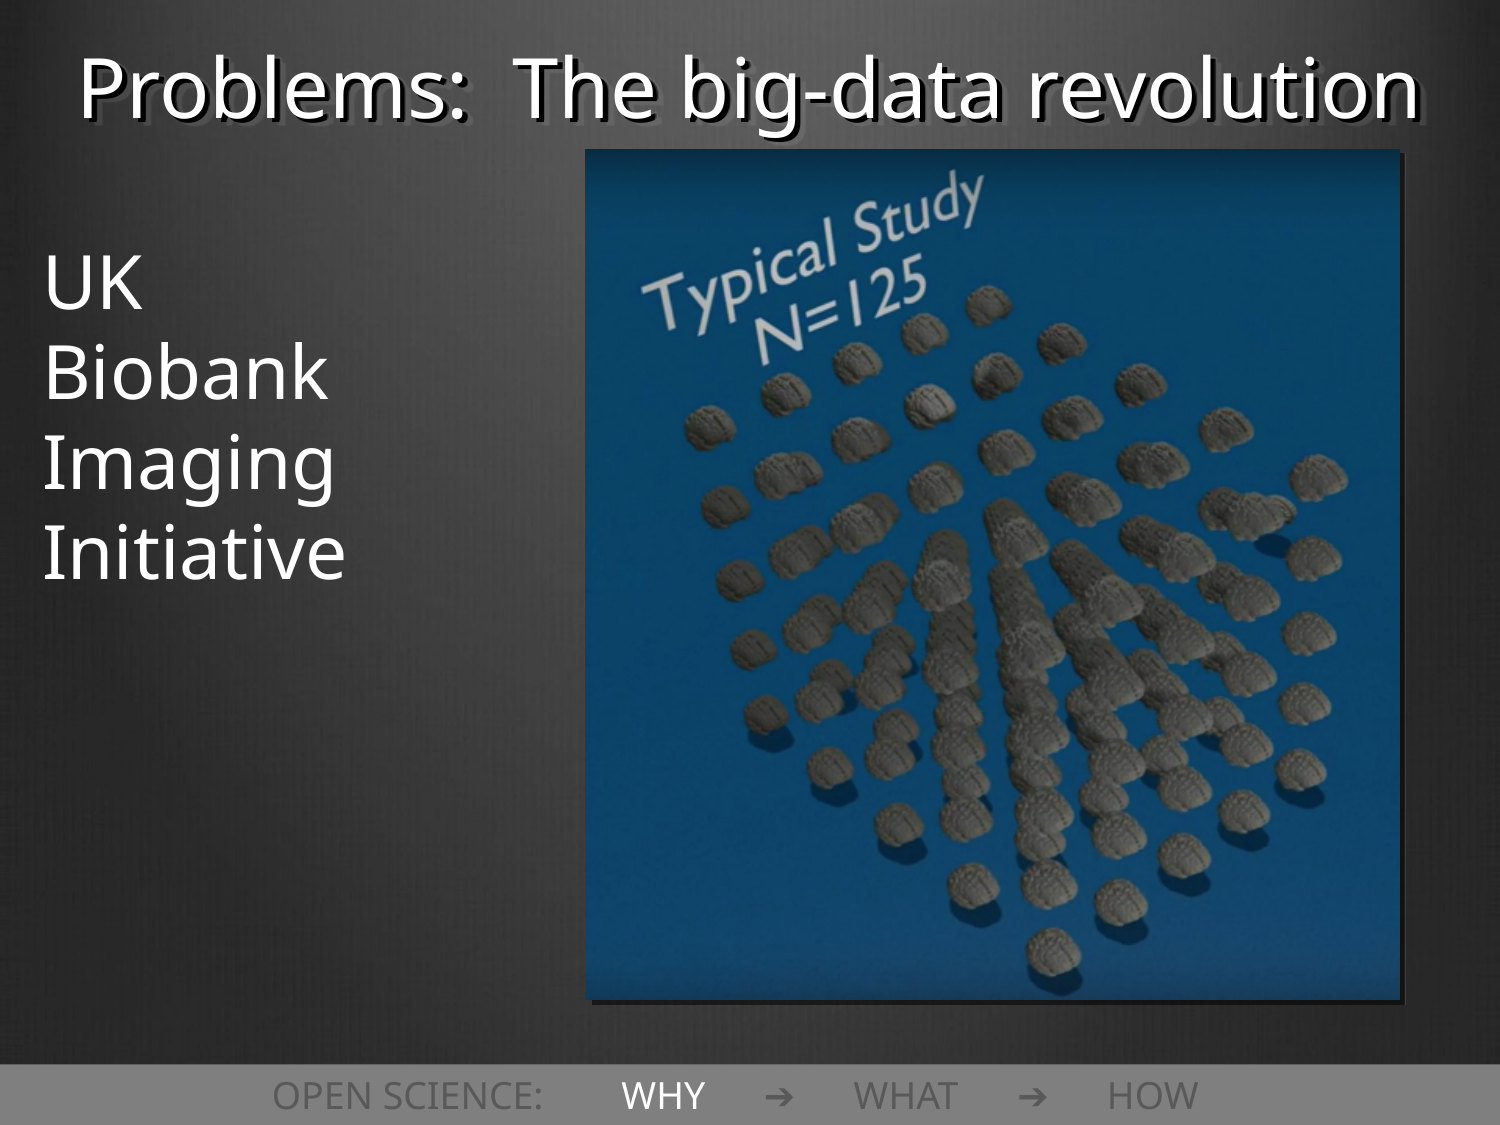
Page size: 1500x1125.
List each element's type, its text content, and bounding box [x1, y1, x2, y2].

text_box UK Biobank Imaging Initiative [27, 227, 428, 515]
text_box OPEN SCIENCE: WHY ➔ WHAT ➔ HOW [0, 1064, 1500, 1125]
title Problems: The big-data revolution [0, 0, 1500, 203]
picture [585, 149, 1400, 1000]
